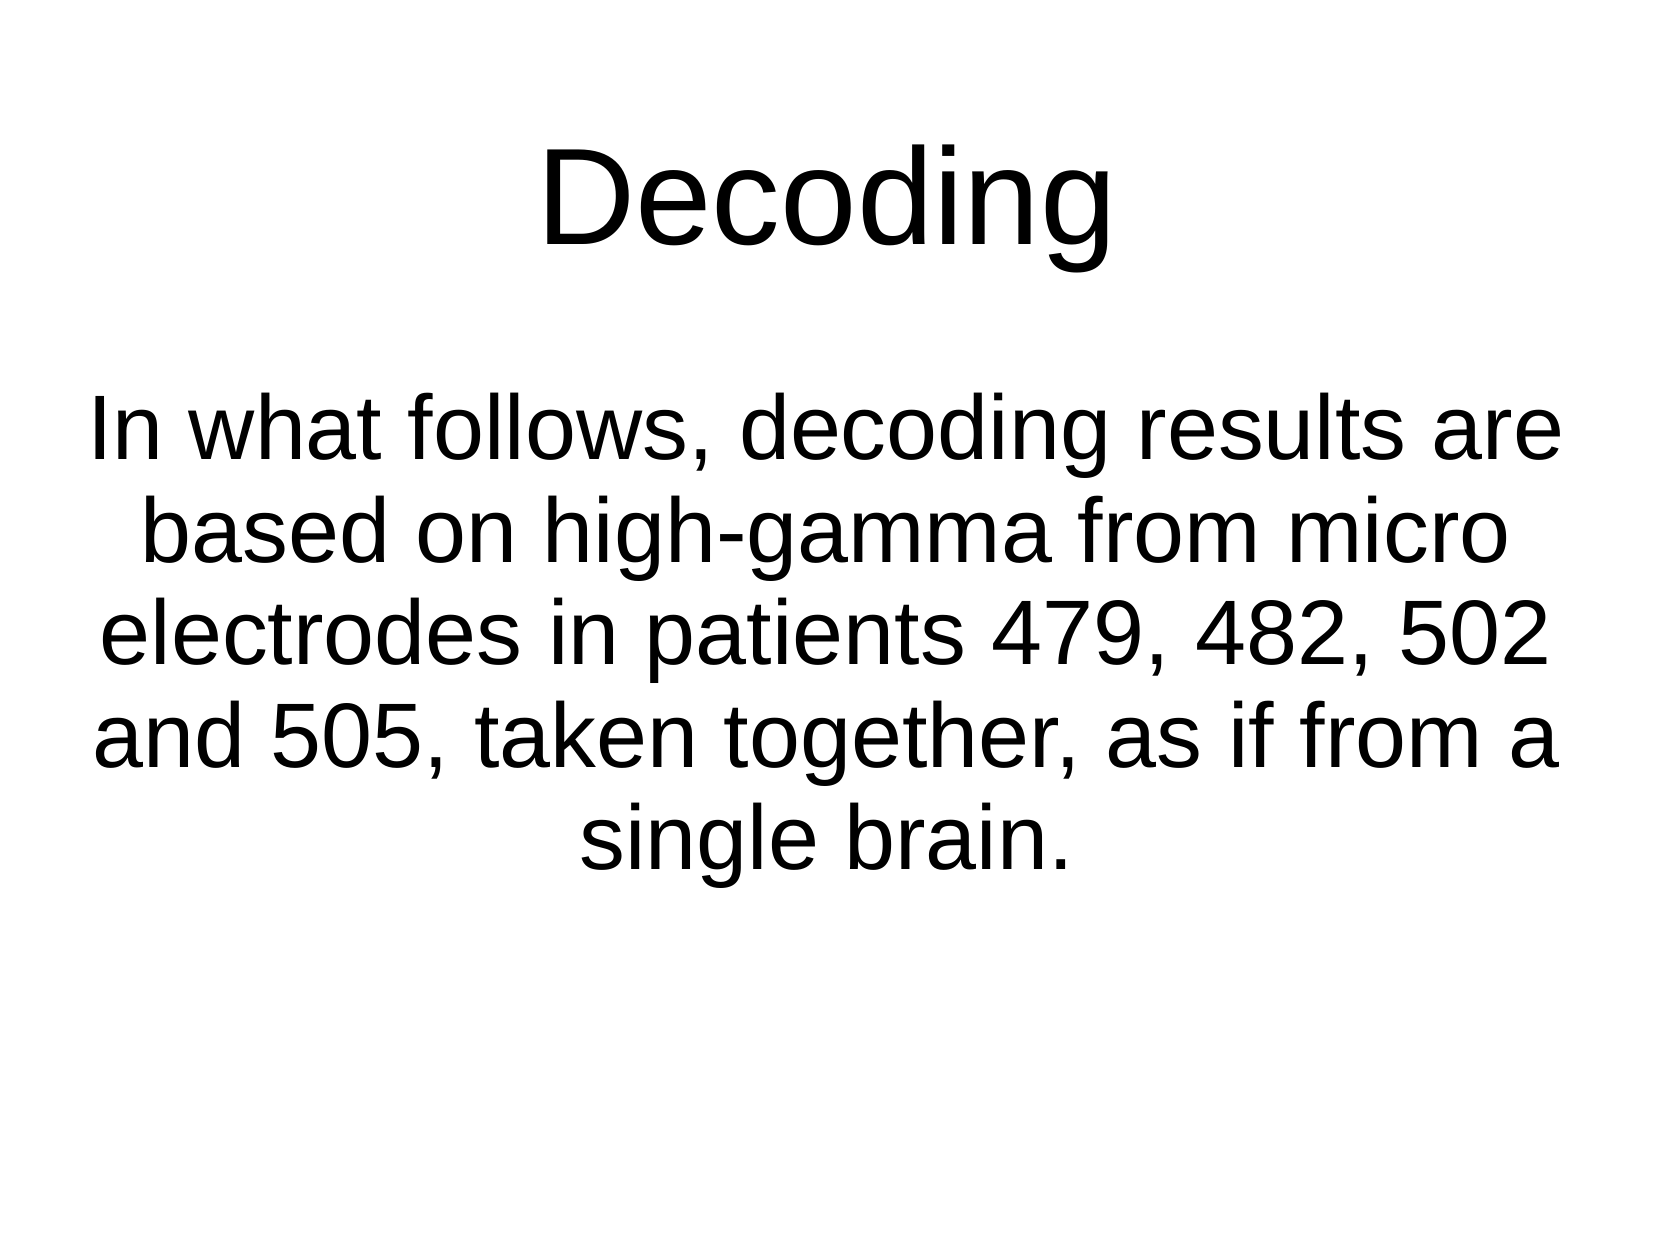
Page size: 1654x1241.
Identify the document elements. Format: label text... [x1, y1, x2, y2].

title Decoding In what follows, decoding results are based on high-gamma from micro electrodes in patients 479, 482, 502 and 505, taken together, as if from a single brain. [82, 49, 1571, 961]
